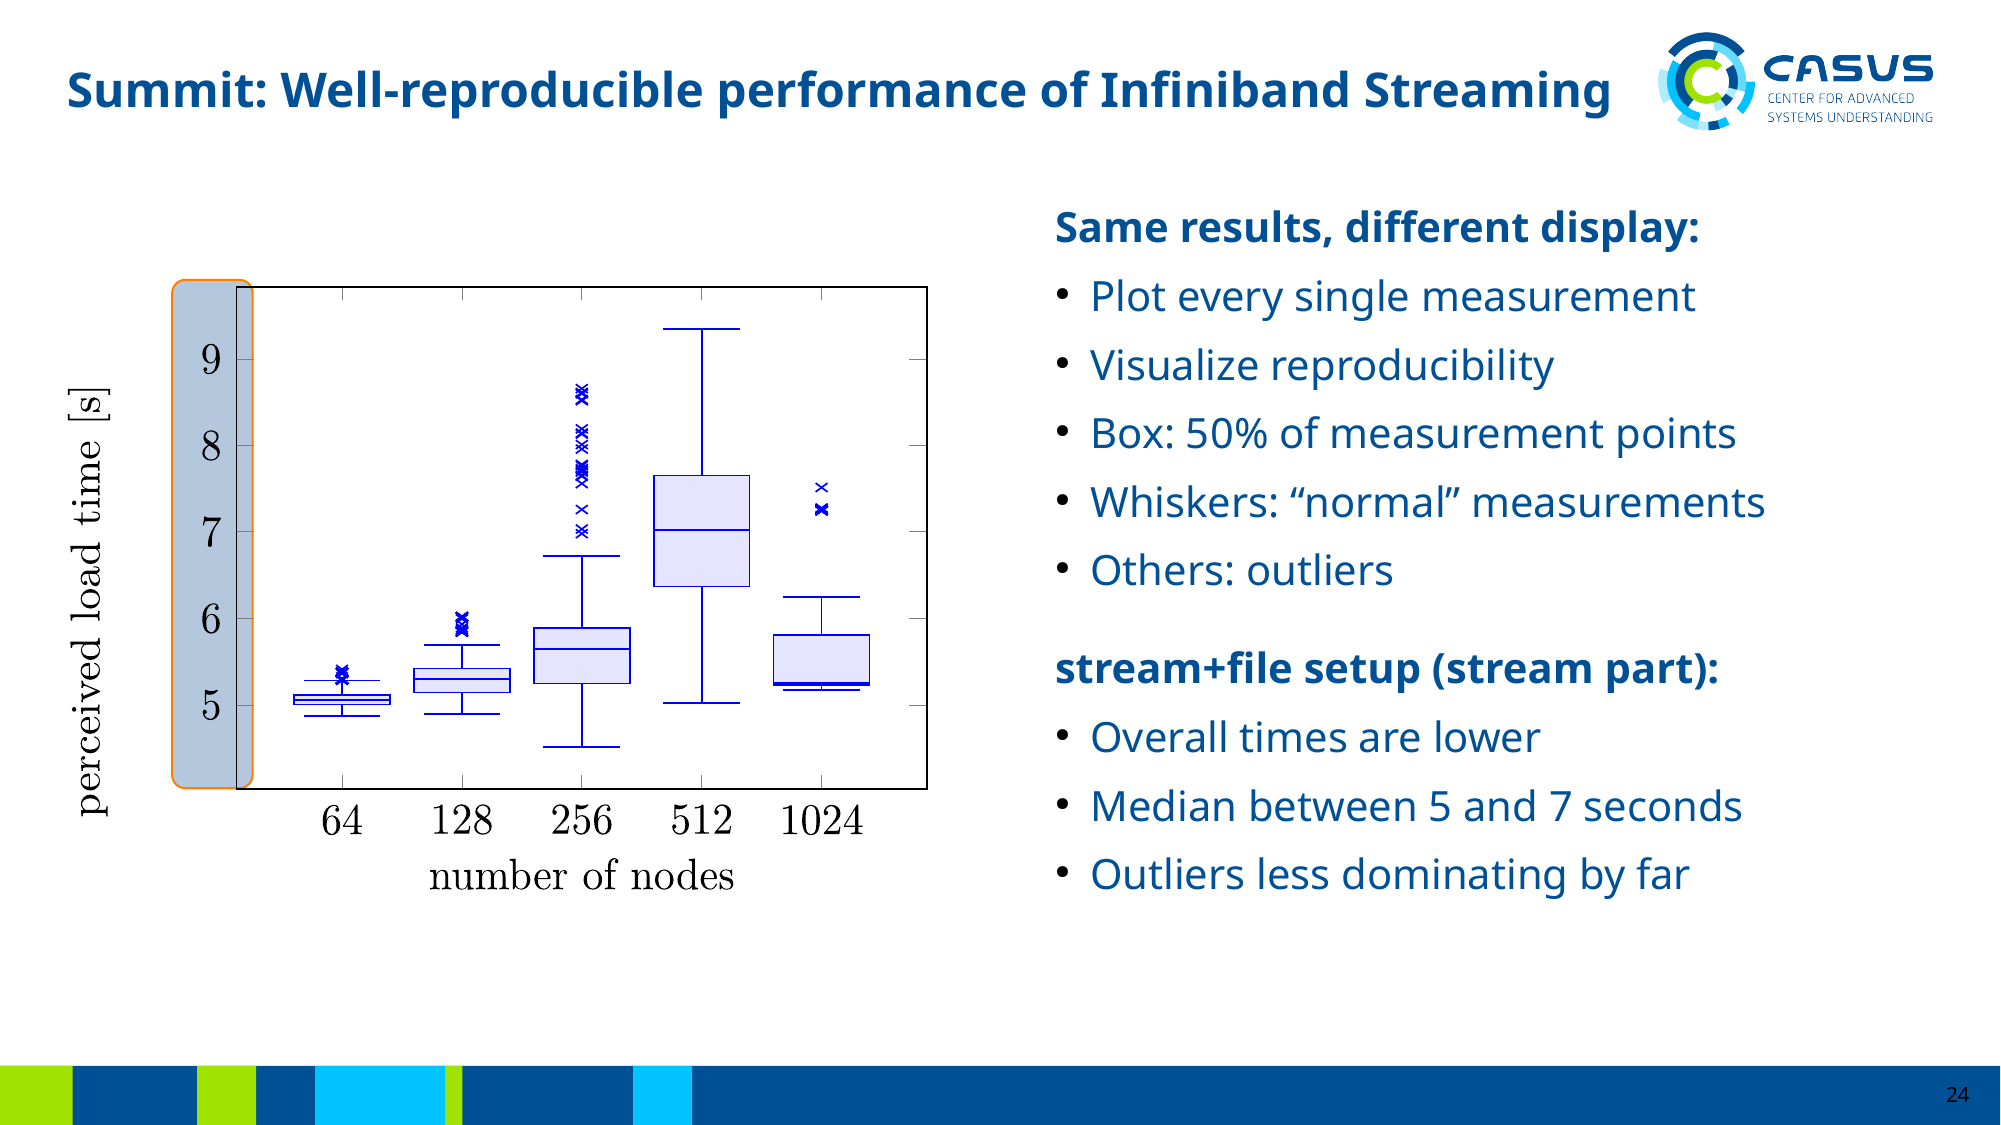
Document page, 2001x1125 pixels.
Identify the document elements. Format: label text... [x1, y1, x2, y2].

picture [1658, 32, 1933, 131]
list Same results, different display: Plot every single measurement Visualize reproducibility Box: 50% of measurement points Whiskers: “normal” measurements Others: outliers stream+file setup (stream part): Overall times are lower Median between 5 and 7 seconds Outliers less dominating by far [1309, 192, 1902, 953]
title Summit: Well-reproducible performance of Infiniband Streaming [66, 54, 1621, 123]
picture [0, 186, 1309, 1009]
